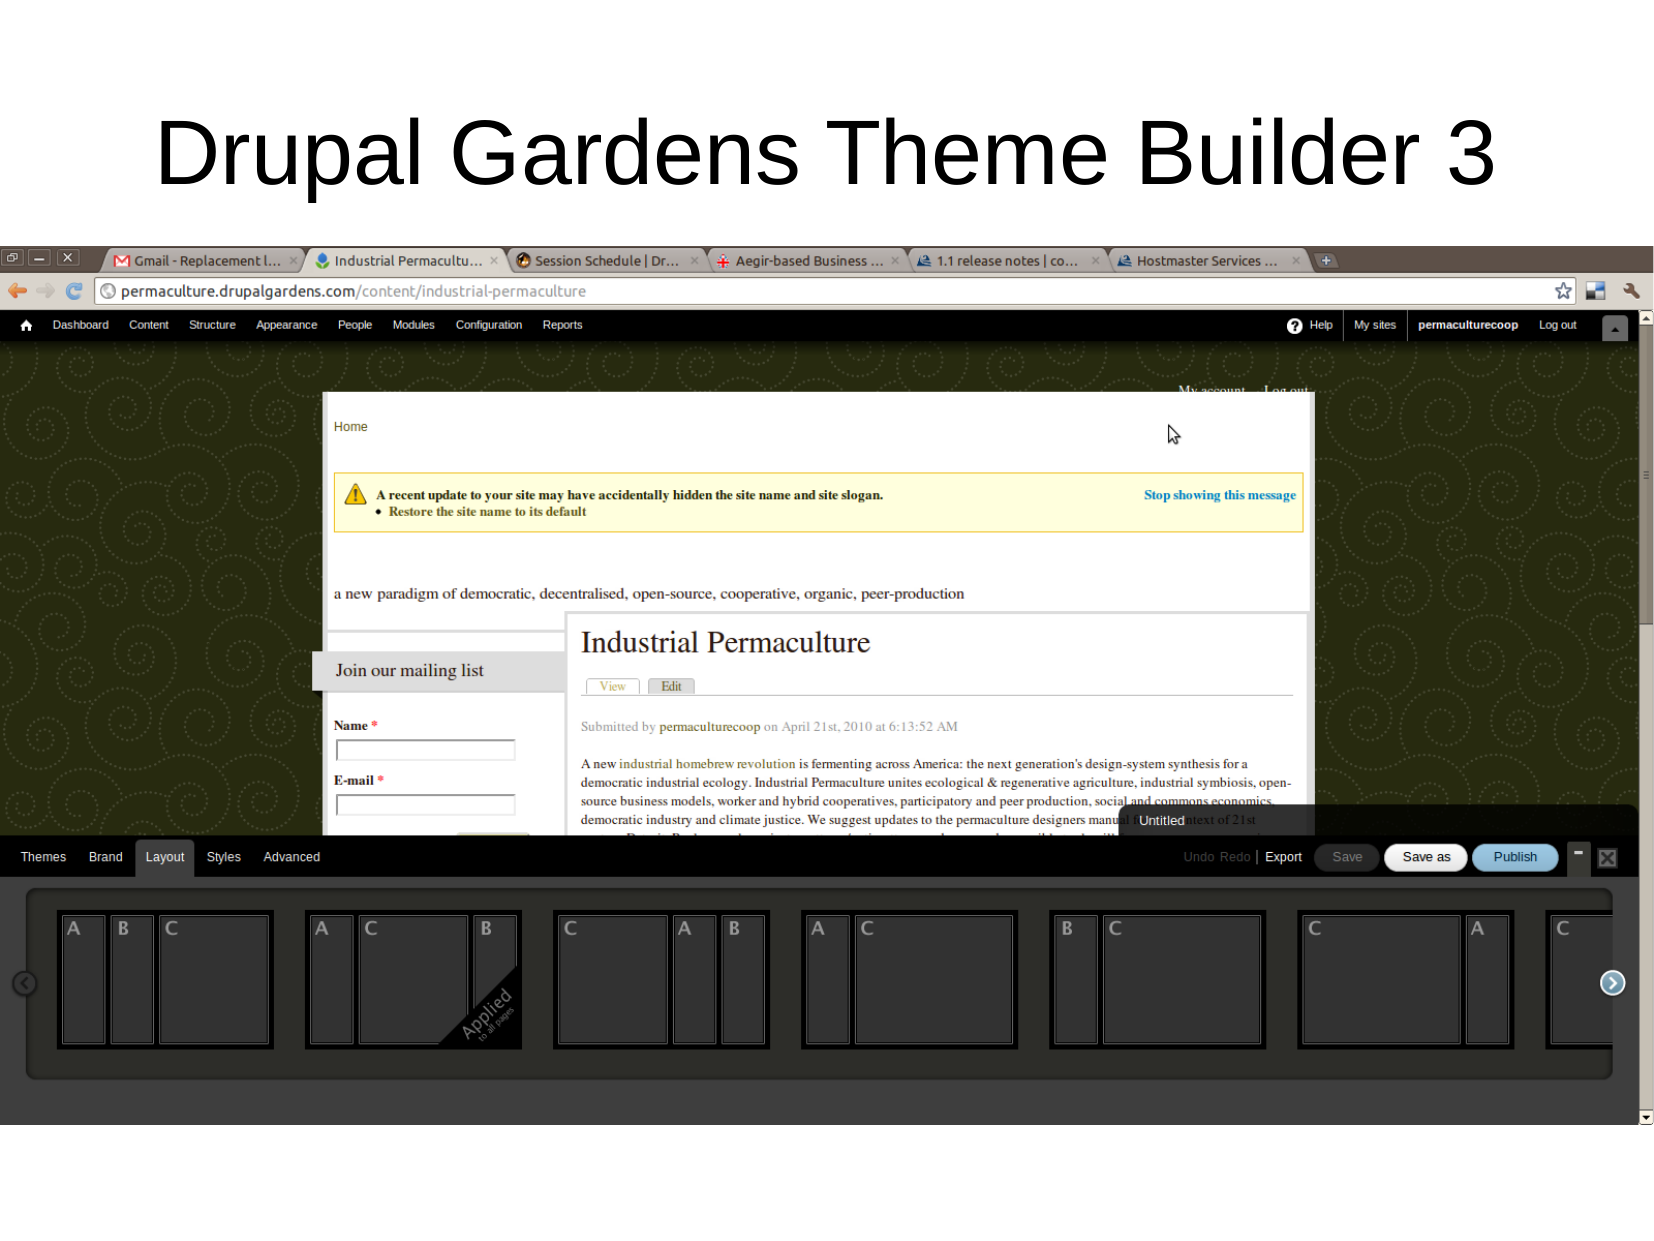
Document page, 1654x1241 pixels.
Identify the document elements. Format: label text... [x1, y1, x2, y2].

picture [0, 246, 1654, 1126]
title Drupal Gardens Theme Builder 3 [82, 56, 1571, 246]
